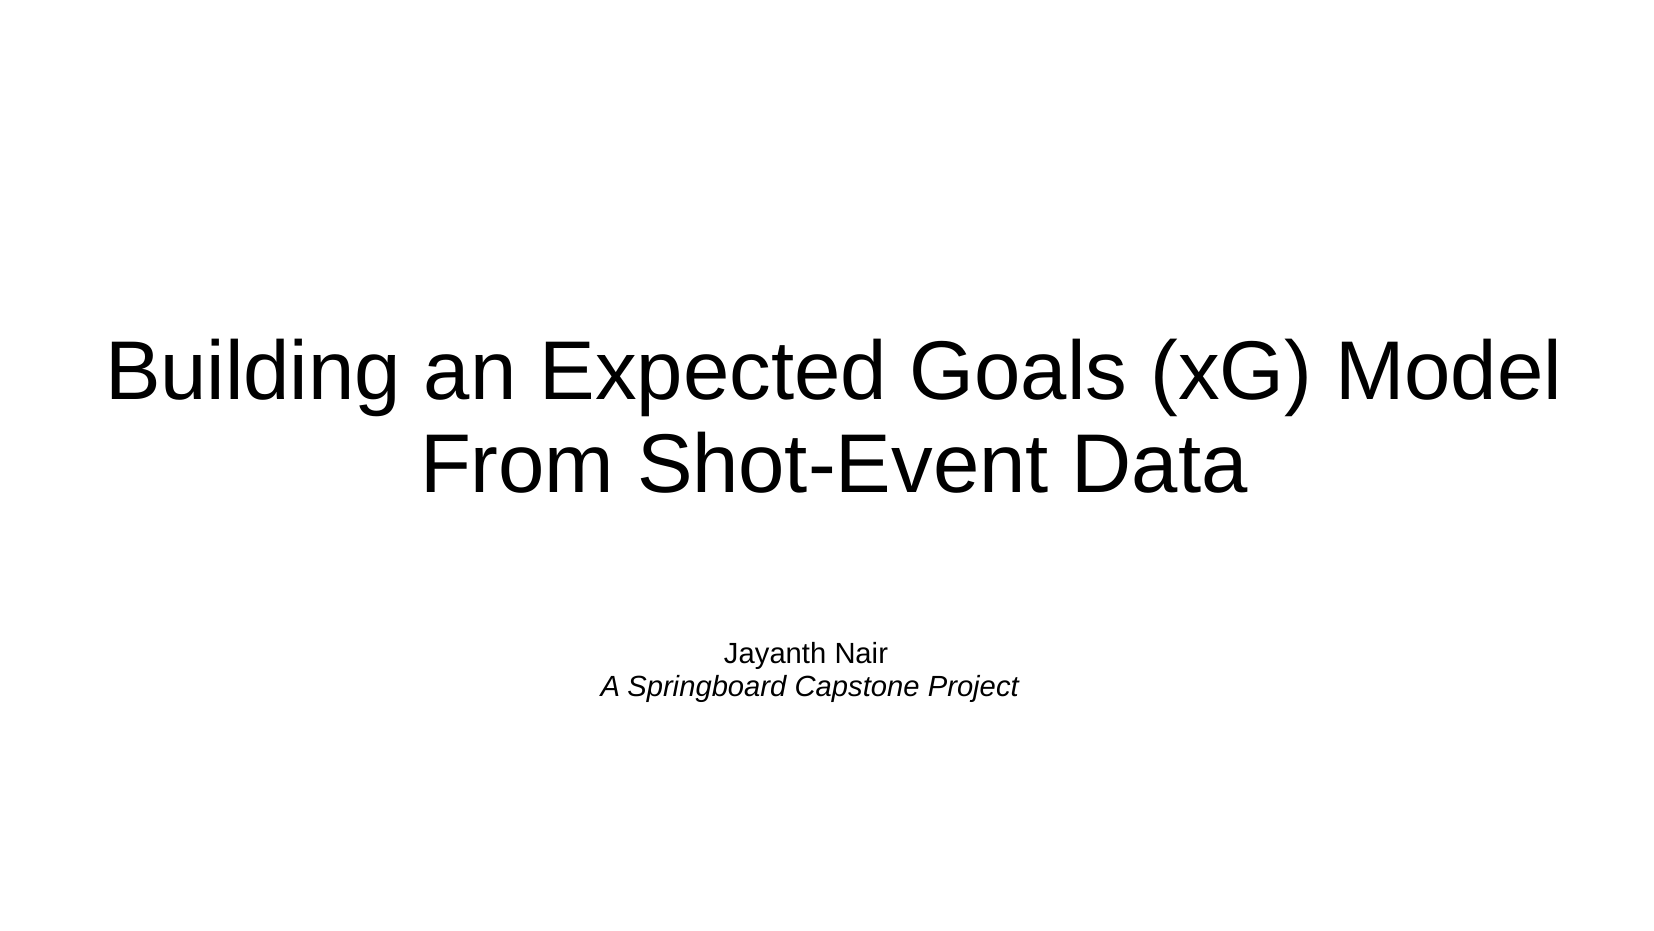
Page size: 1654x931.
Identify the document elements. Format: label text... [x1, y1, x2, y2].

title Building an Expected Goals (xG) Model From Shot-Event Data [90, 324, 1579, 511]
text_box Jayanth Nair A Springboard Capstone Project [405, 630, 1216, 711]
